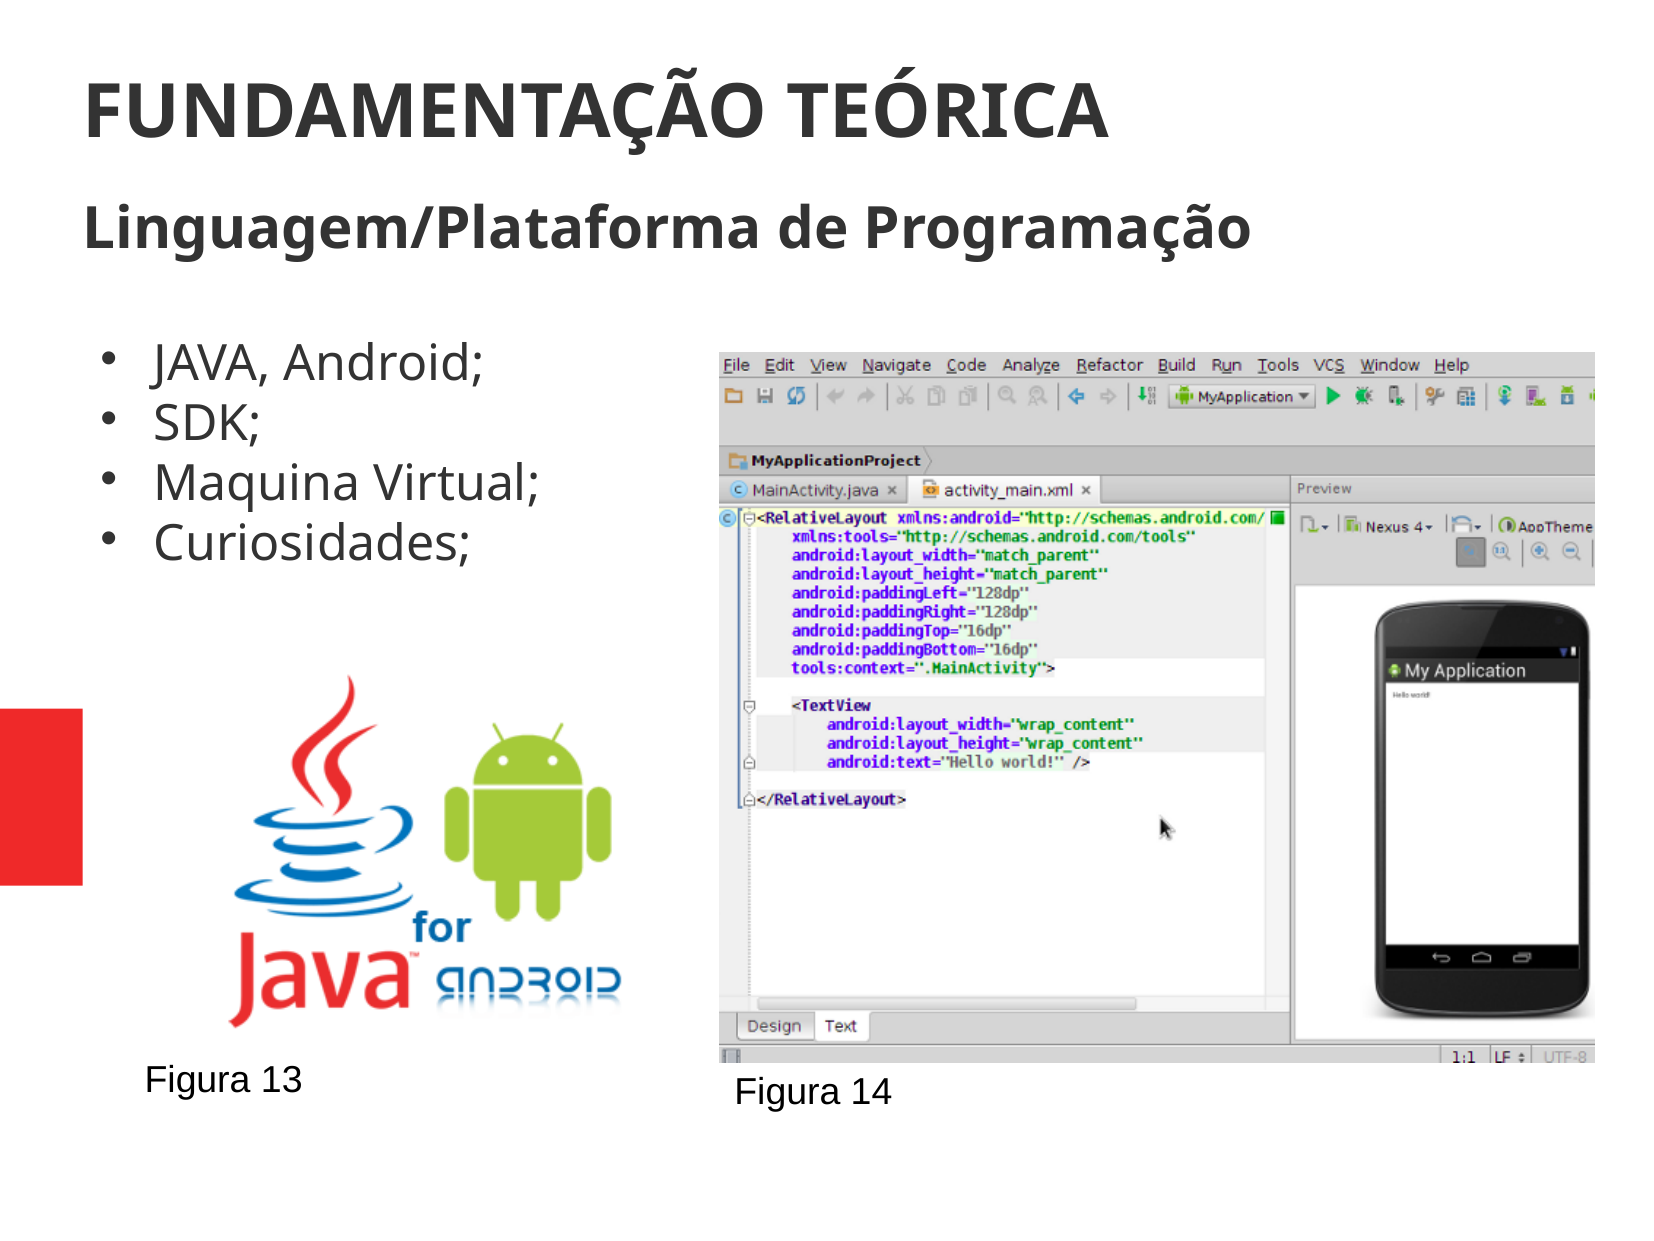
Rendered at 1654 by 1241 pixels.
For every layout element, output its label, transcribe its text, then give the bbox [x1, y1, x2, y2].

text_box Figura 13 [129, 1051, 402, 1108]
text_box Linguagem/Plataforma de Programação [82, 167, 1571, 284]
picture [719, 352, 1595, 1063]
text_box FUNDAMENTAÇÃO TEÓRICA [82, 49, 1571, 166]
picture [224, 673, 626, 1033]
text_box Figura 14 [719, 1062, 1004, 1120]
text_box JAVA, Android; SDK; Maquina Virtual; Curiosidades; [82, 330, 1571, 1010]
